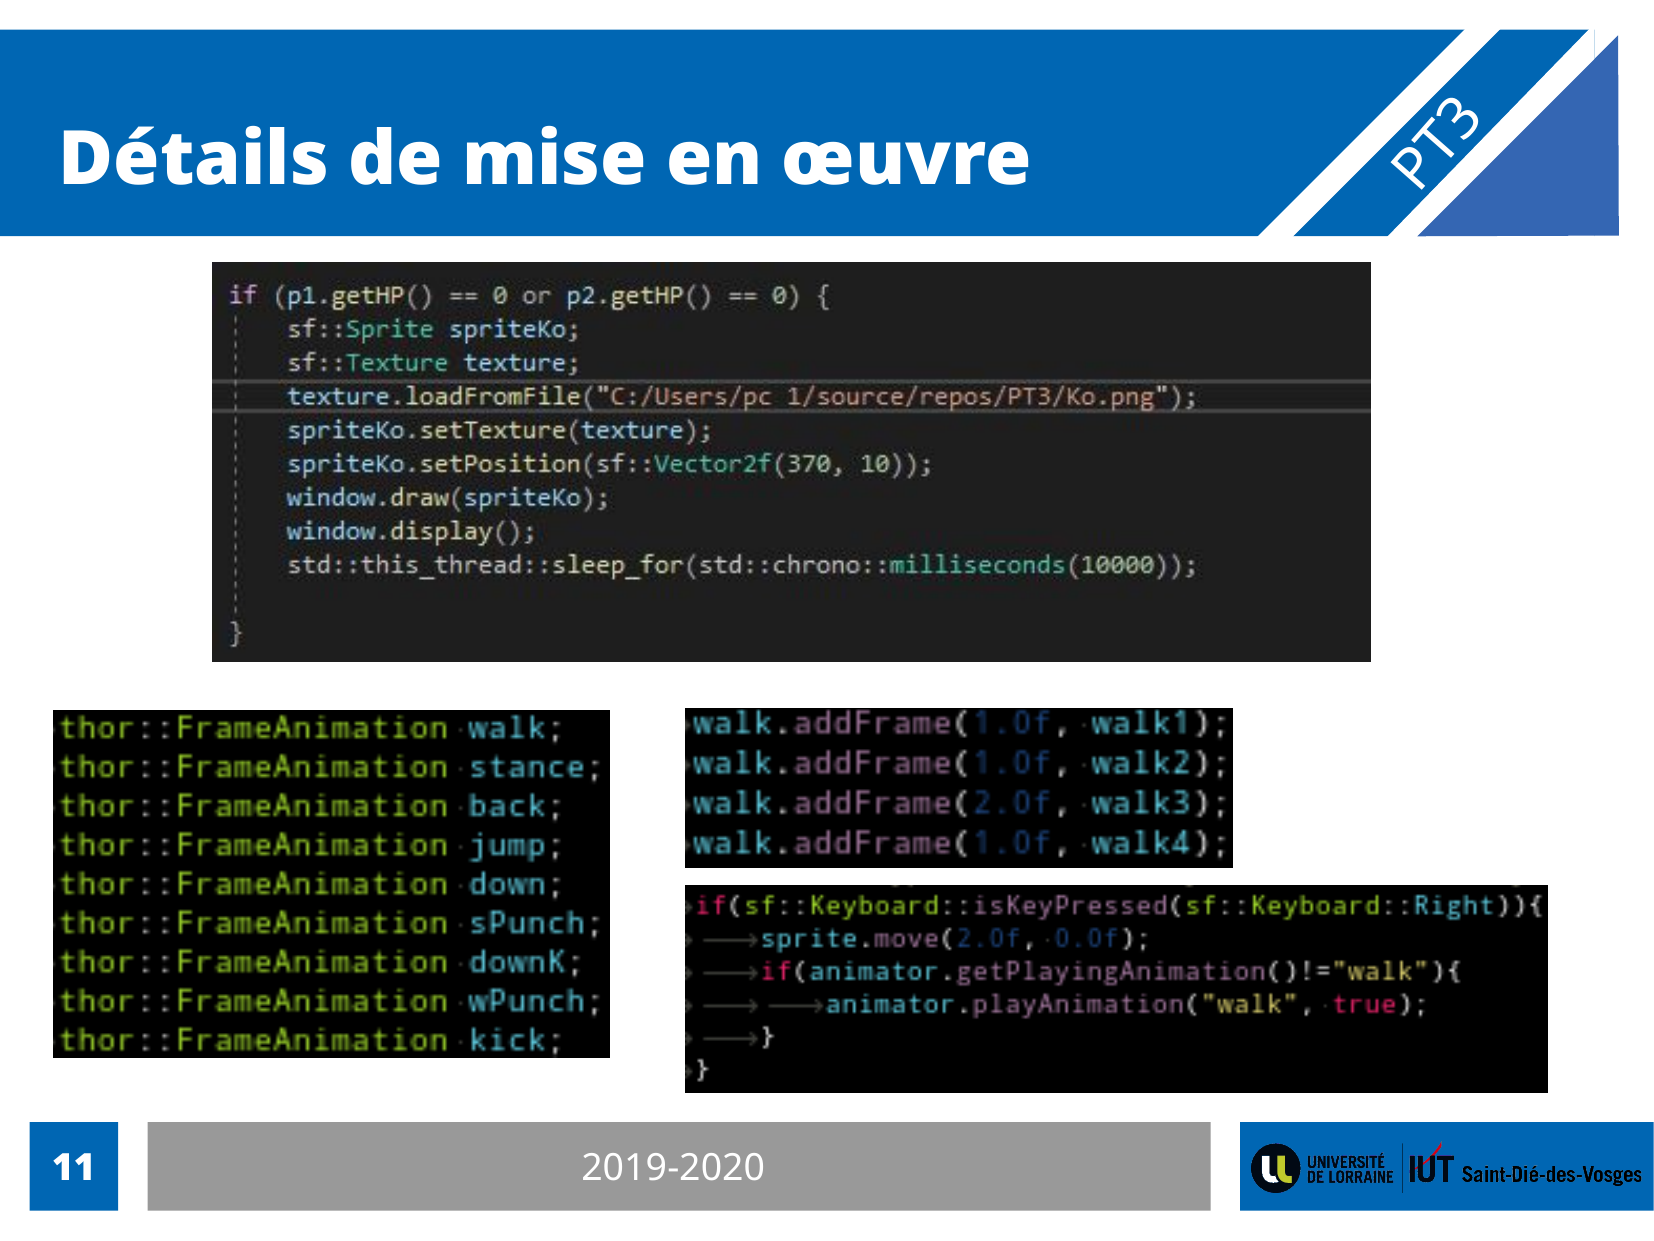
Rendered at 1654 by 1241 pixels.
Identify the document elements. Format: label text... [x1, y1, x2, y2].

title Détails de mise en œuvre [59, 59, 1595, 207]
picture [1251, 1141, 1642, 1193]
picture [53, 710, 610, 1058]
picture [685, 885, 1548, 1093]
picture [685, 708, 1233, 868]
picture [212, 262, 1371, 662]
